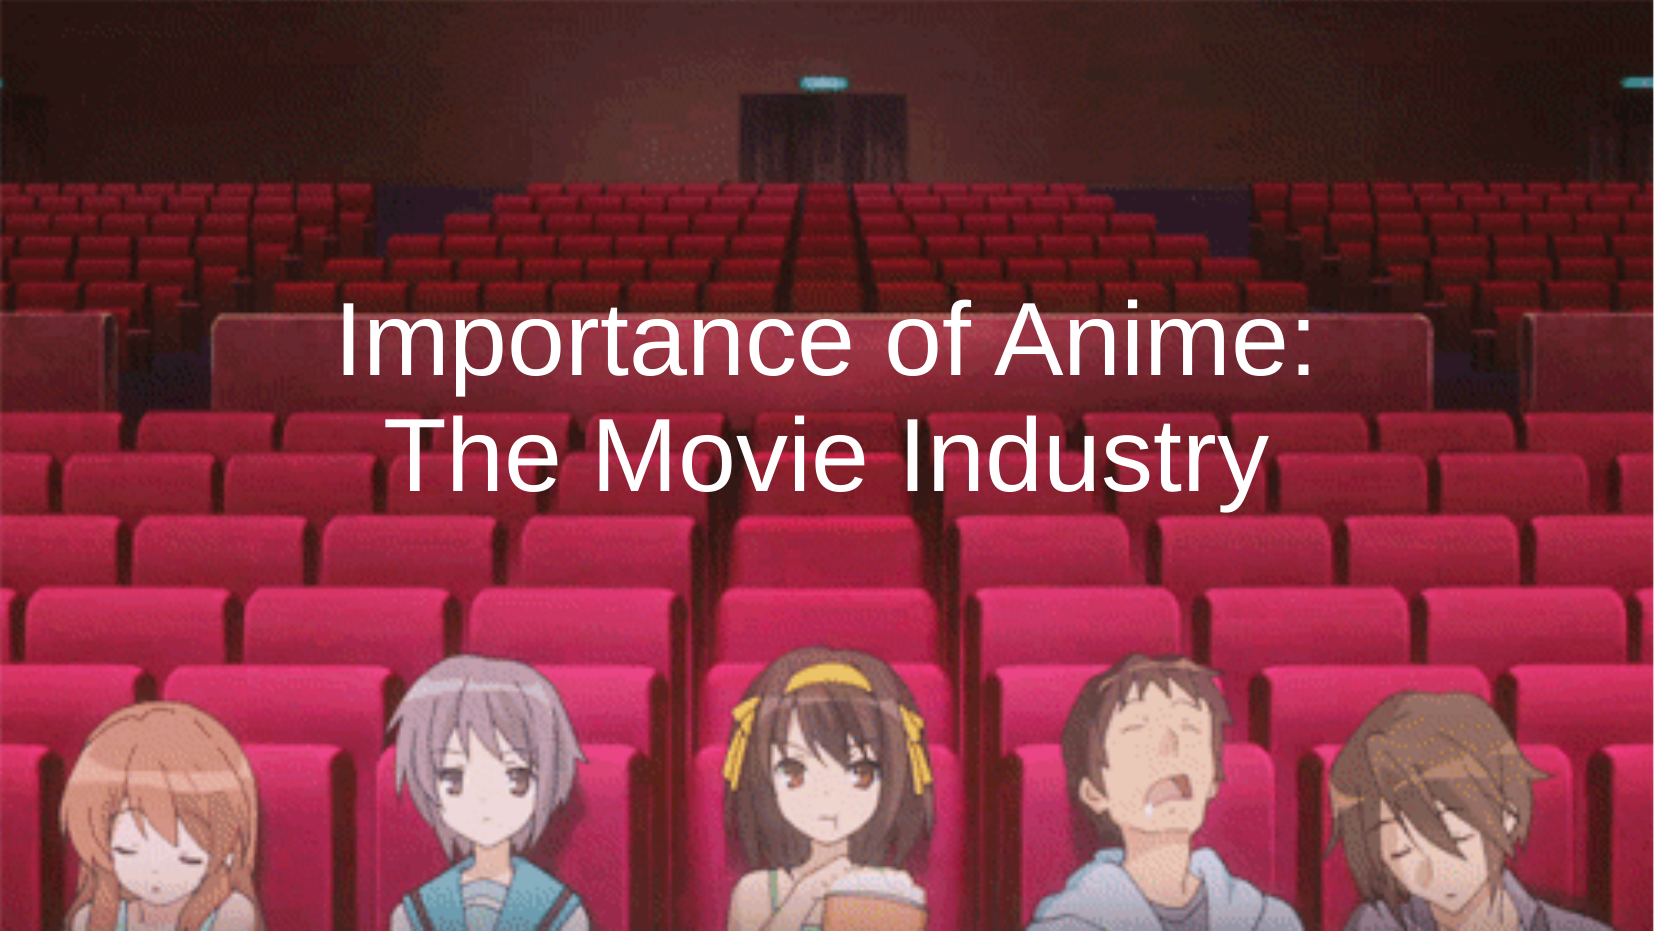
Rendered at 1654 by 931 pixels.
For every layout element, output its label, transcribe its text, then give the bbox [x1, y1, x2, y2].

picture [0, 0, 1654, 931]
text_box Importance of Anime: The Movie Industry [82, 37, 1571, 757]
